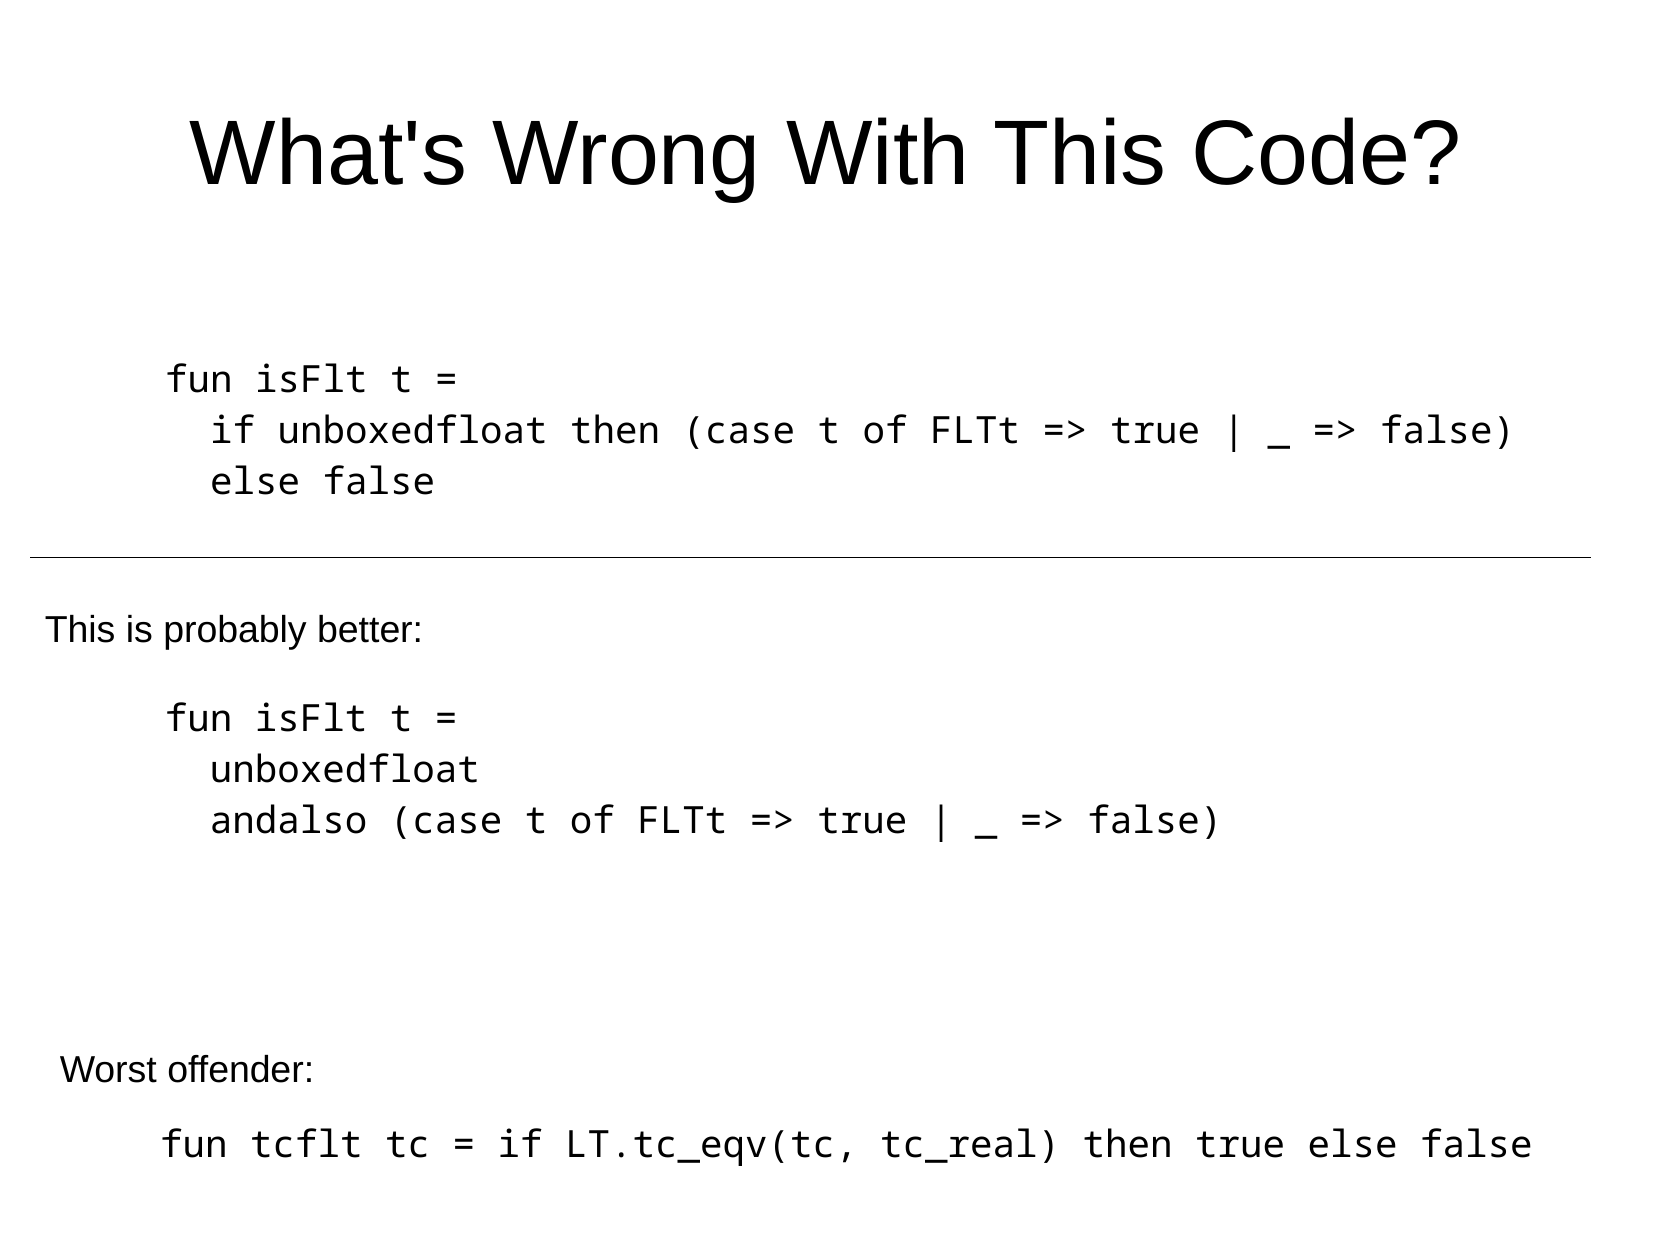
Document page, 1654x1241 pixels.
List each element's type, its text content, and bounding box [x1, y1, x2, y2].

text_box fun isFlt t = if unboxedfloat then (case t of FLTt => true | _ => false) else false [150, 345, 1531, 491]
text_box Worst offender: [45, 1040, 330, 1098]
title What's Wrong With This Code? [82, 49, 1571, 257]
text_box fun tcflt tc = if LT.tc_eqv(tc, tc_real) then true else false [145, 1110, 1556, 1169]
text_box fun isFlt t = unboxedfloat andalso (case t of FLTt => true | _ => false) [150, 683, 1238, 830]
text_box This is probably better: [30, 601, 439, 659]
